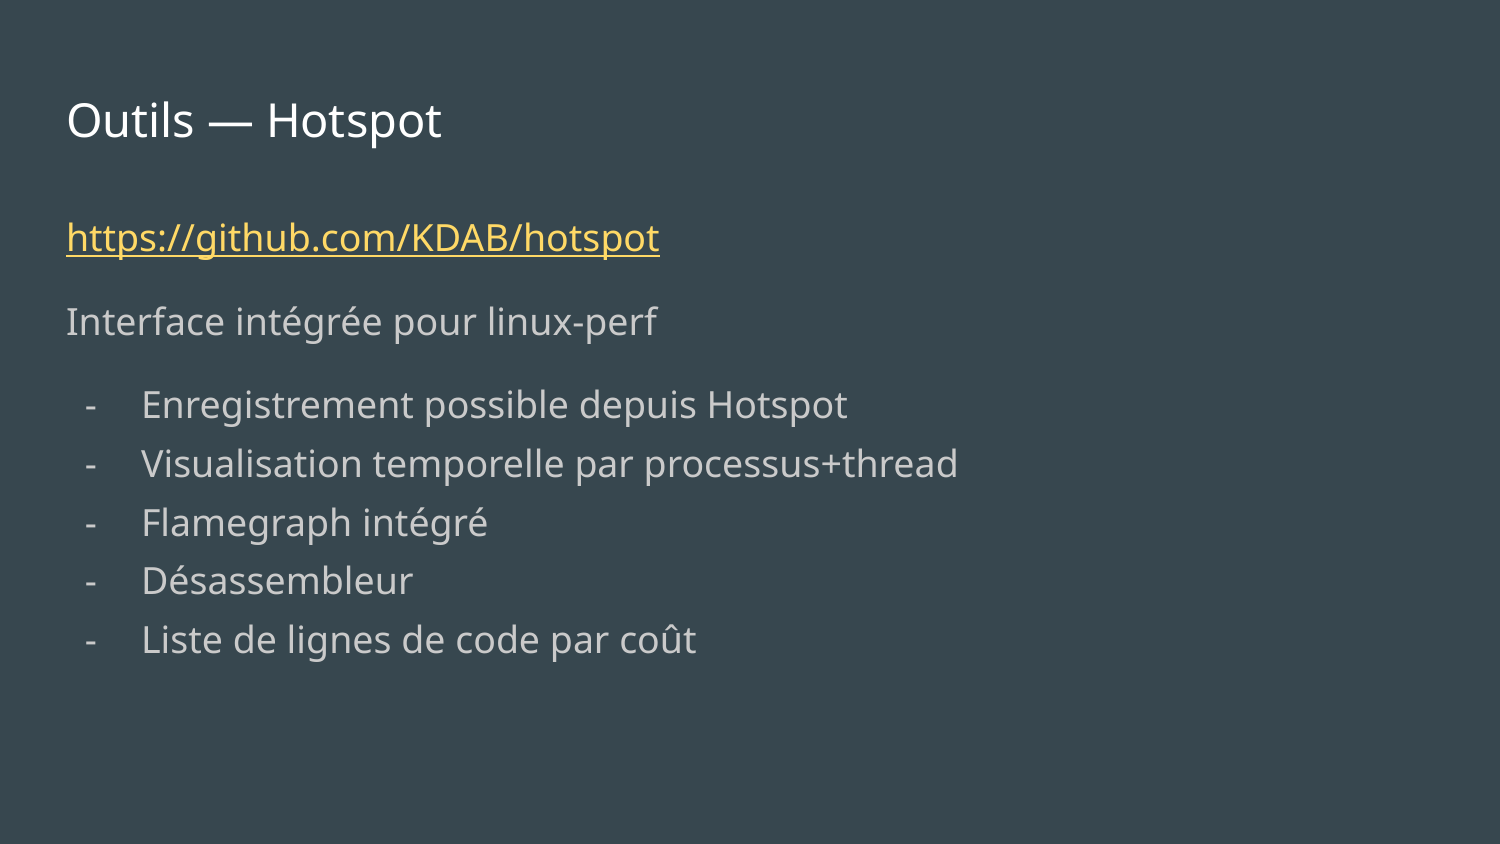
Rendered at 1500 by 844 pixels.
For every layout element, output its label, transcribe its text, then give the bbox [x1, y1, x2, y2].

title Outils — Hotspot [51, 72, 1449, 167]
list https://github.com/KDAB/hotspot Interface intégrée pour linux-perf Enregistrement possible depuis Hotspot Visualisation temporelle par processus+thread Flamegraph intégré Désassembleur Liste de lignes de code par coût [51, 189, 1449, 750]
